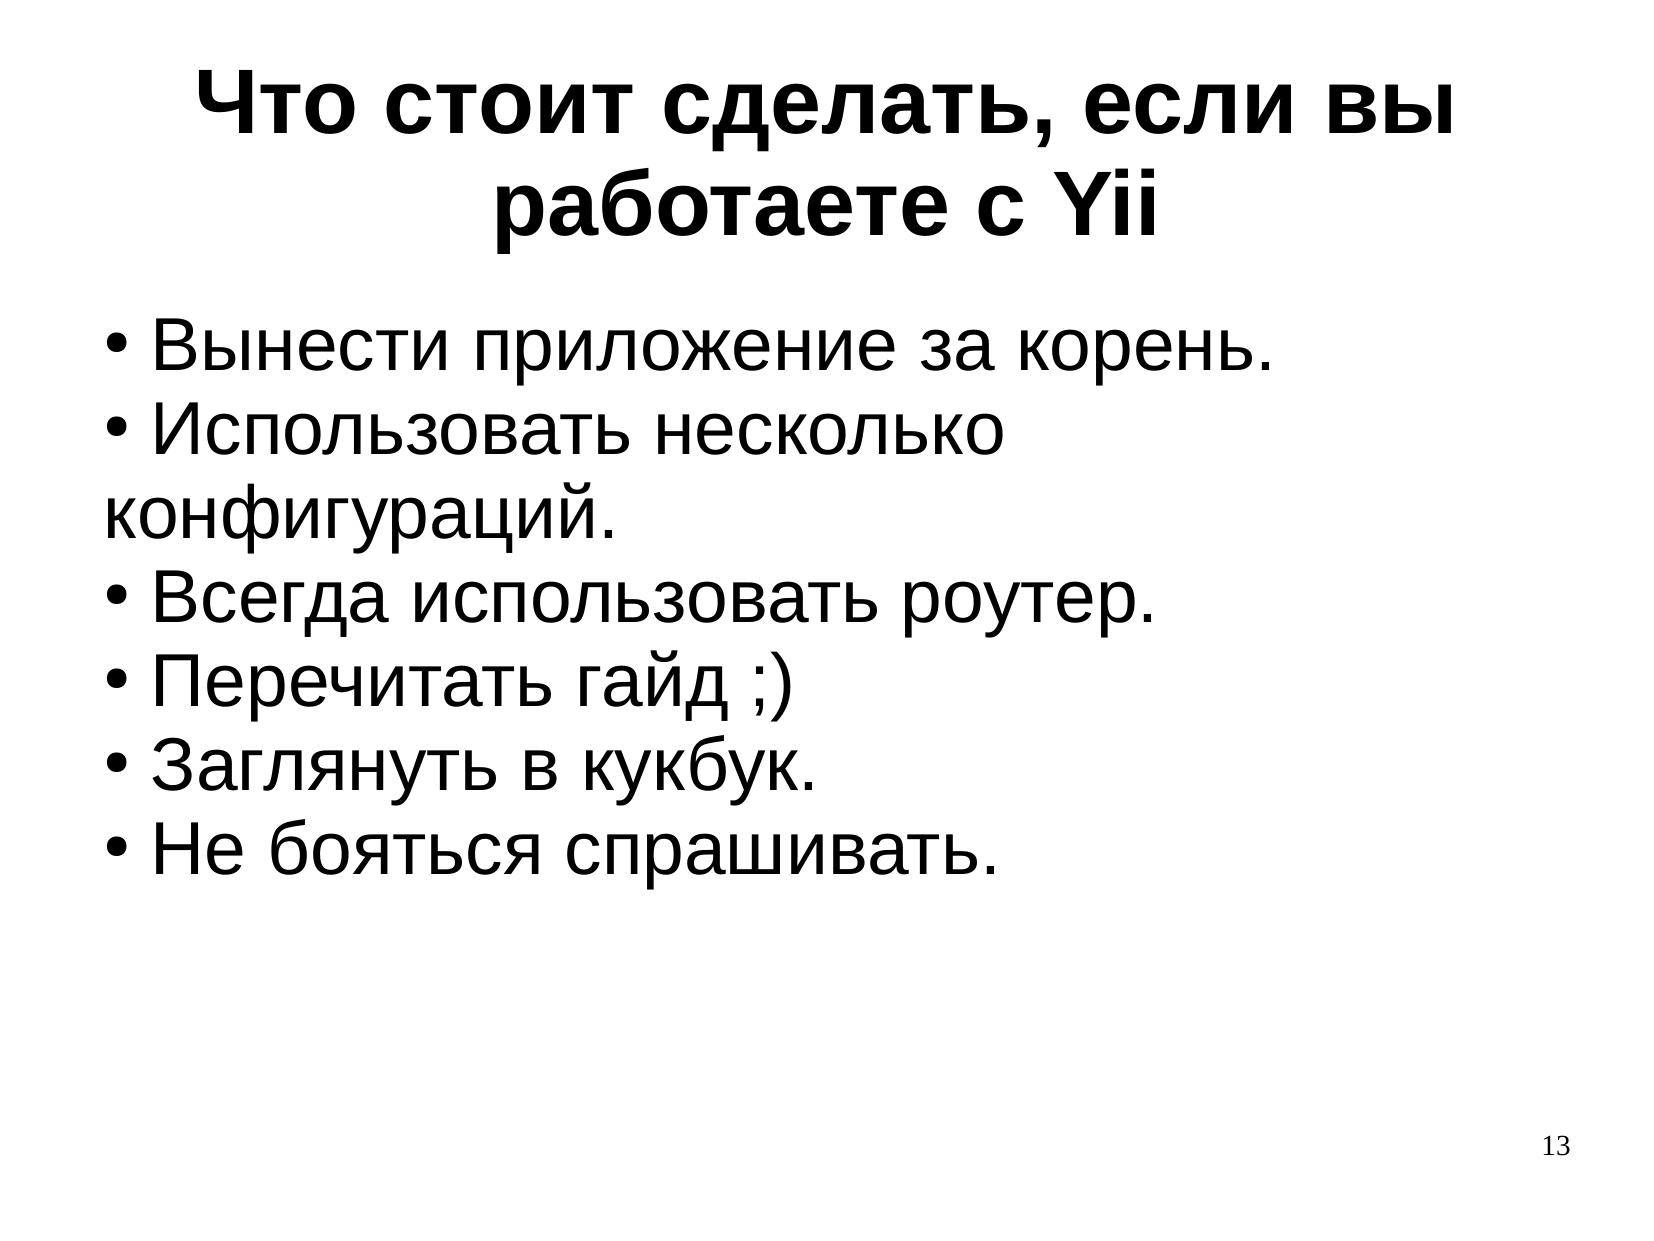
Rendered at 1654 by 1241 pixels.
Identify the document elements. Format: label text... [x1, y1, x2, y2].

title Что стоит сделать, если вы работаете с Yii [82, 50, 1571, 256]
text_box Вынести приложение за корень. Использовать несколько конфигураций. Всегда использовать роутер. Перечитать гайд ;) Заглянуть в кукбук. Не бояться спрашивать. [88, 295, 1477, 1123]
